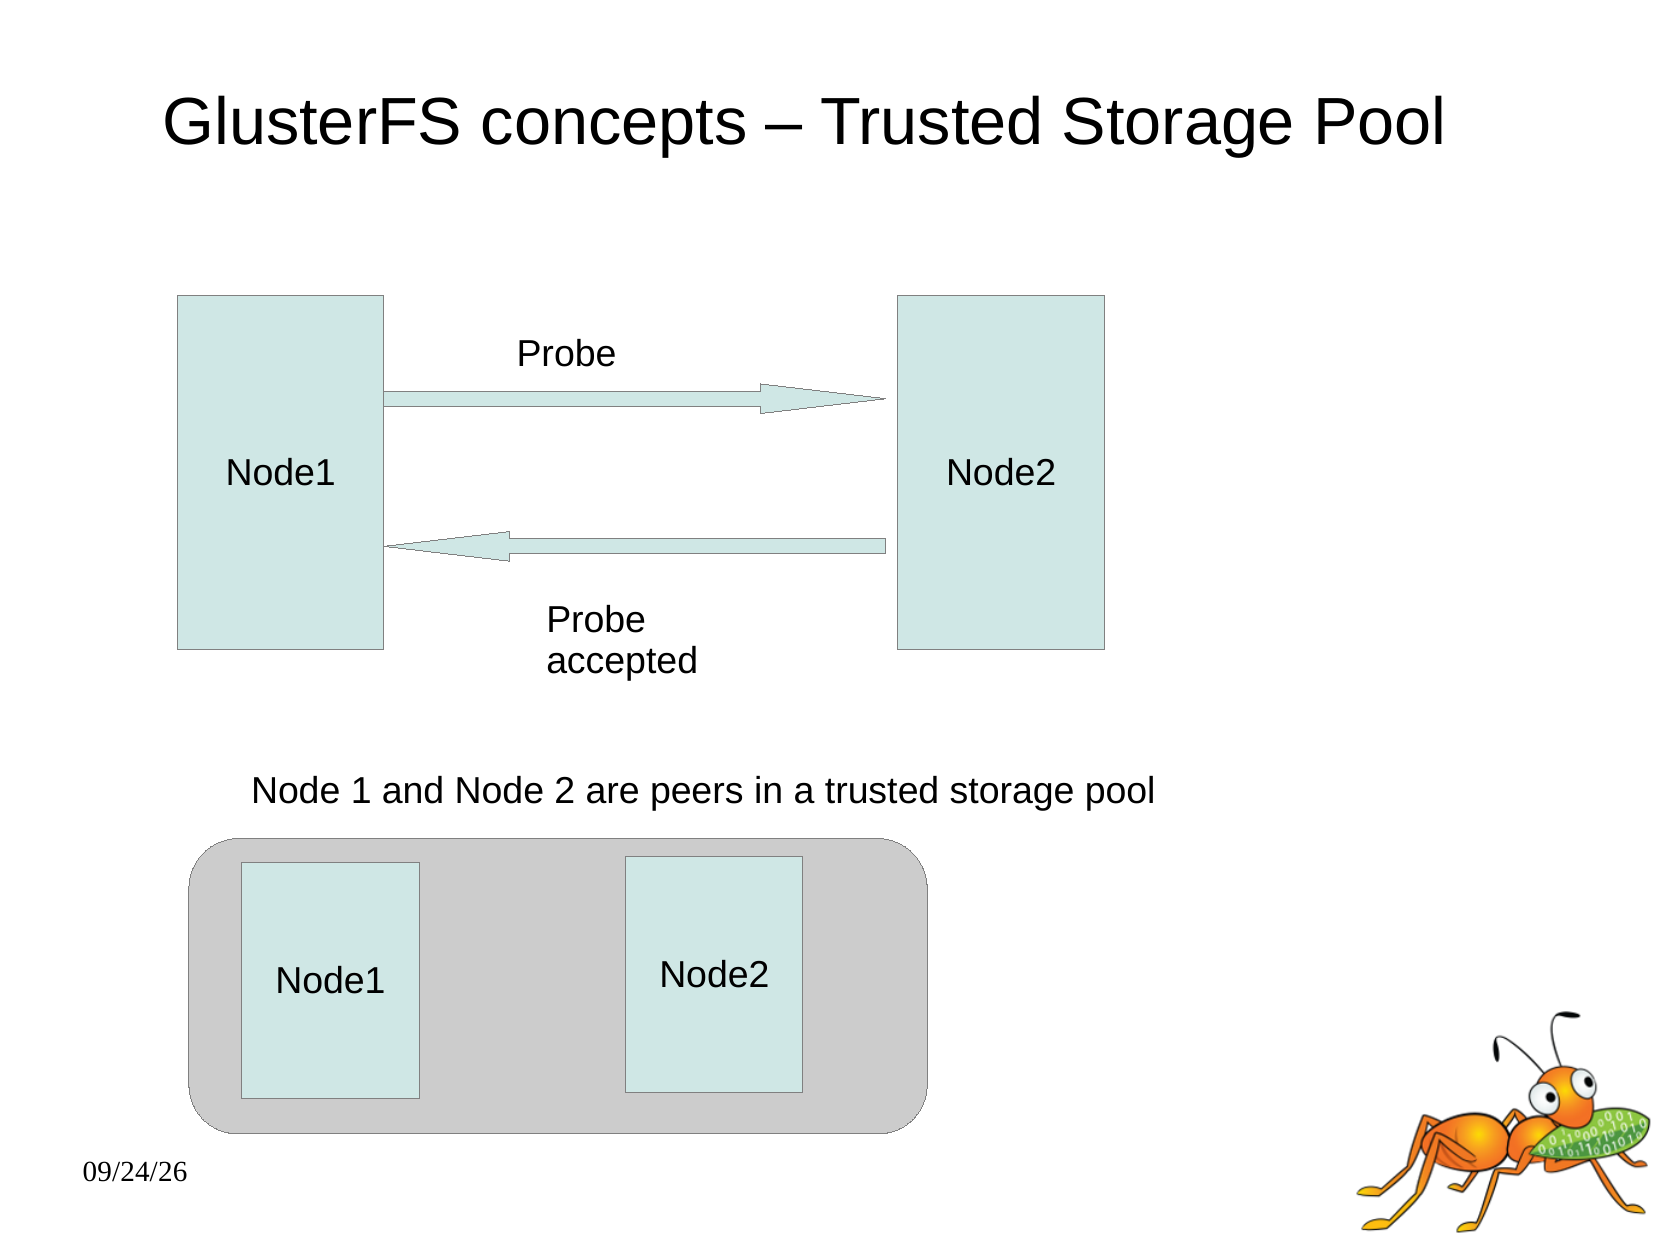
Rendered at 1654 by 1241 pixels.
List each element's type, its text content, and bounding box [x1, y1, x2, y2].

text_box Node1 [241, 862, 420, 1099]
text_box Node1 [177, 295, 384, 650]
text_box Probe [501, 324, 650, 382]
text_box [384, 531, 886, 562]
text_box Node2 [897, 295, 1105, 650]
text_box [188, 838, 928, 1134]
text_box Probe accepted [531, 590, 768, 690]
text_box Node2 [625, 856, 803, 1093]
text_box GlusterFS concepts – Trusted Storage Pool [147, 76, 1536, 167]
picture [1353, 1009, 1654, 1235]
text_box Node 1 and Node 2 are peers in a trusted storage pool [236, 761, 1211, 819]
text_box [384, 383, 886, 414]
text_box [147, 0, 1653, 168]
